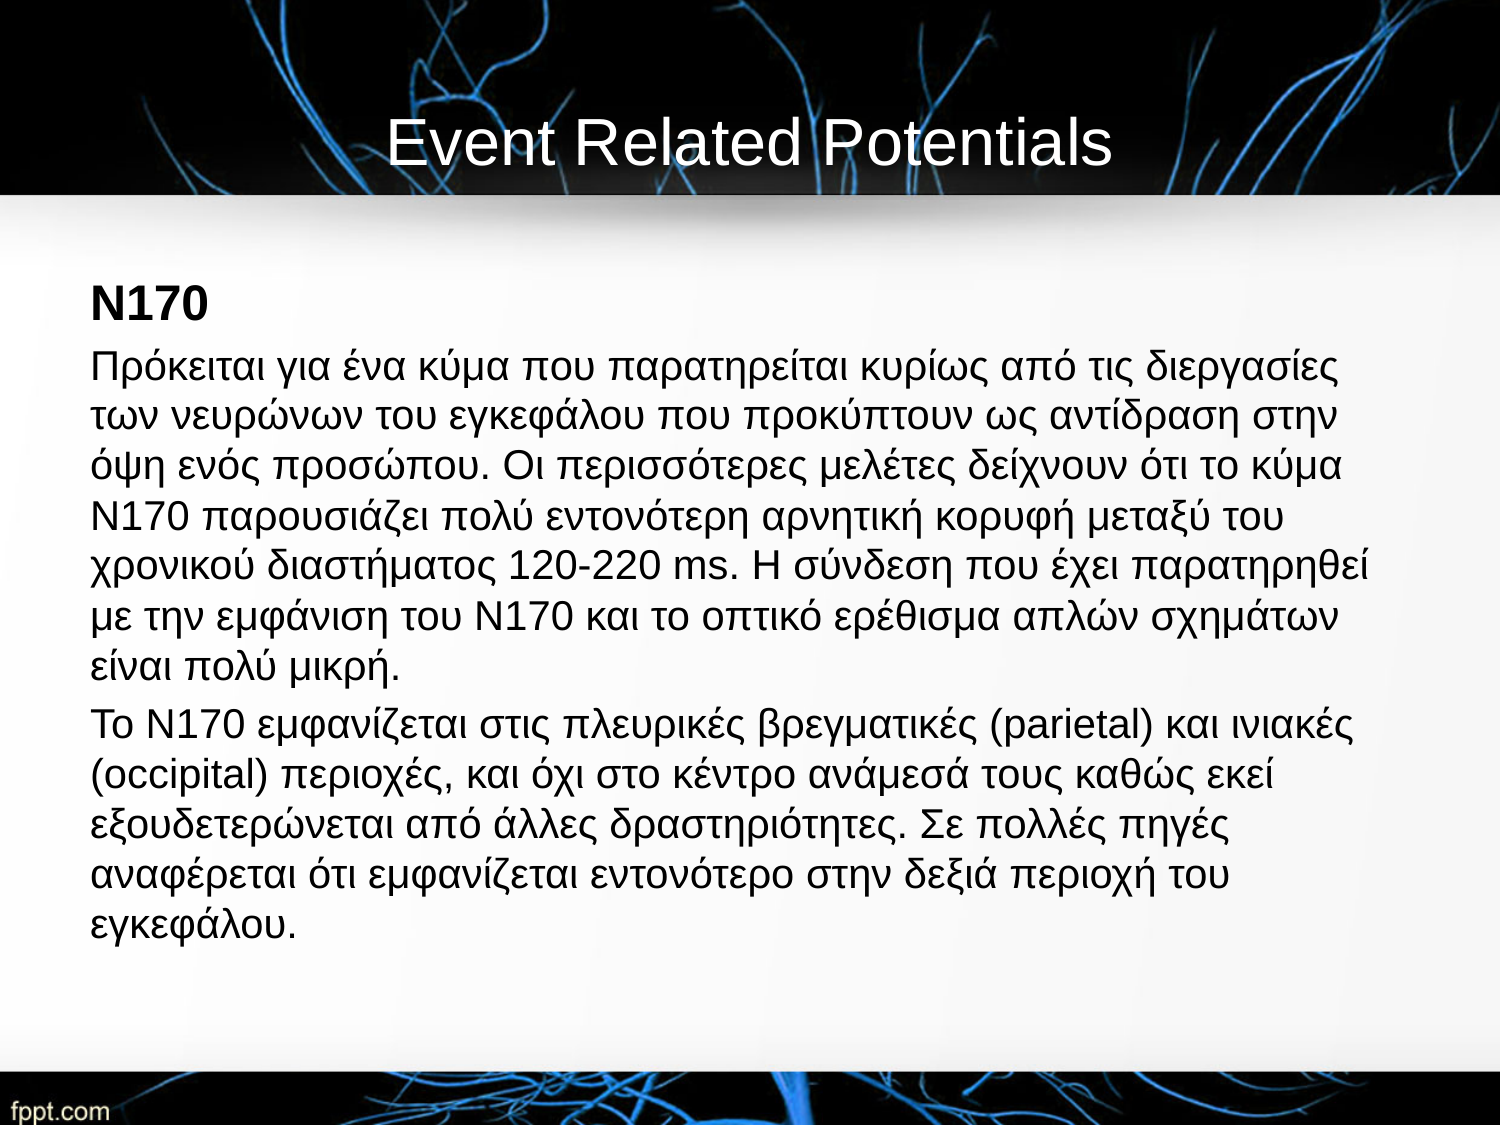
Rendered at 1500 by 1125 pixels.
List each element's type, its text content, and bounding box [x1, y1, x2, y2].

picture [0, 0, 1500, 1125]
title Event Related Potentials [75, 45, 1425, 233]
list Ν170 Πρόκειται για ένα κύμα που παρατηρείται κυρίως από τις διεργασίες των νευρώνων του εγκεφάλου που προκύπτουν ως αντίδραση στην όψη ενός προσώπου. Οι περισσότερες μελέτες δείχνουν ότι το κύμα N170 παρουσιάζει πολύ εντονότερη αρνητική κορυφή μεταξύ του χρονικού διαστήματος 120-220 ms. Η σύνδεση που έχει παρατηρηθεί με την εμφάνιση του Ν170 και το οπτικό ερέθισμα απλών σχημάτων είναι πολύ μικρή. Το Ν170 εμφανίζεται στις πλευρικές βρεγματικές (parietal) και ινιακές (occipital) περιοχές, και όχι στο κέντρο ανάμεσά τους καθώς εκεί εξουδετερώνεται από άλλες δραστηριότητες. Σε πολλές πηγές αναφέρεται ότι εμφανίζεται εντονότερο στην δεξιά περιοχή του εγκεφάλου. [75, 262, 1425, 1005]
